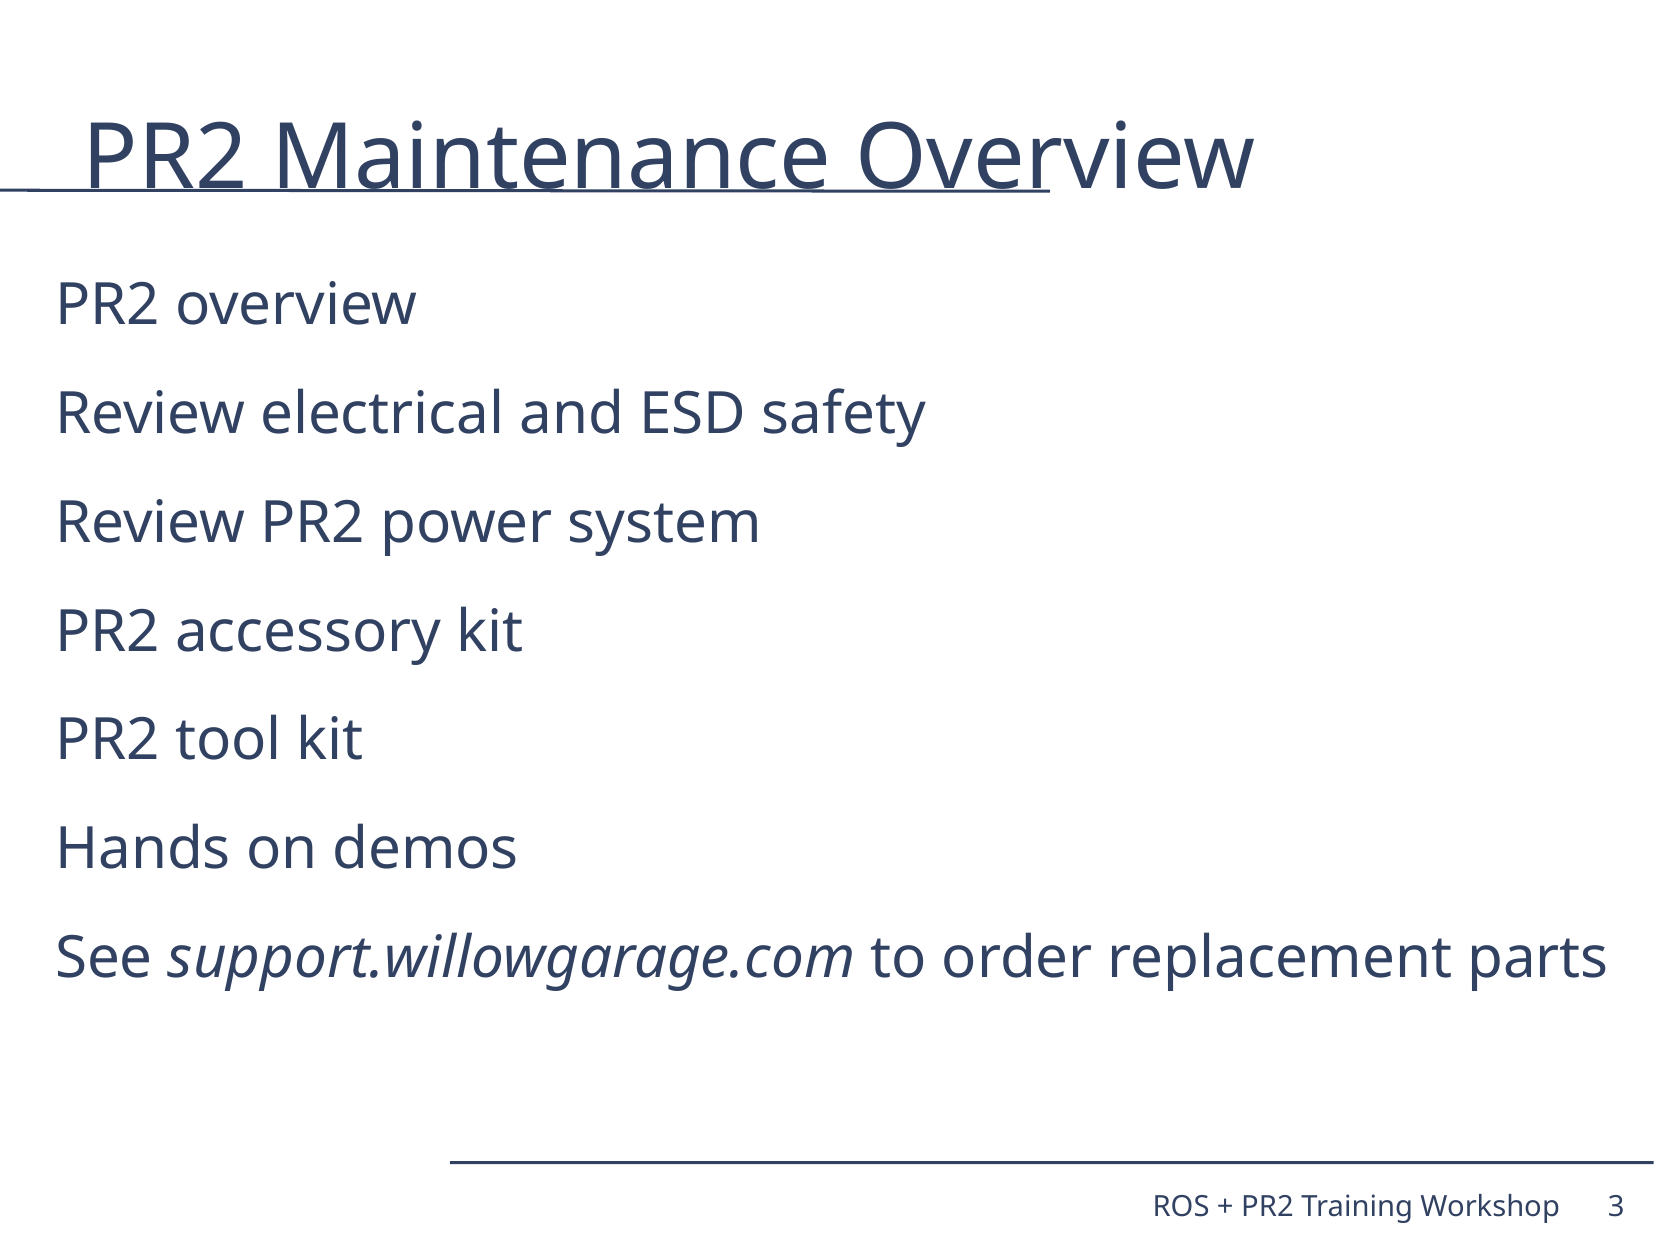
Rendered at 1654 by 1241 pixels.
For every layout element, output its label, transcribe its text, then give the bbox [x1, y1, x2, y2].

title PR2 Maintenance Overview [82, 49, 1571, 257]
list PR2 overview Review electrical and ESD safety Review PR2 power system PR2 accessory kit PR2 tool kit Hands on demos See support.willowgarage.com to order replacement parts [37, 262, 1613, 1126]
